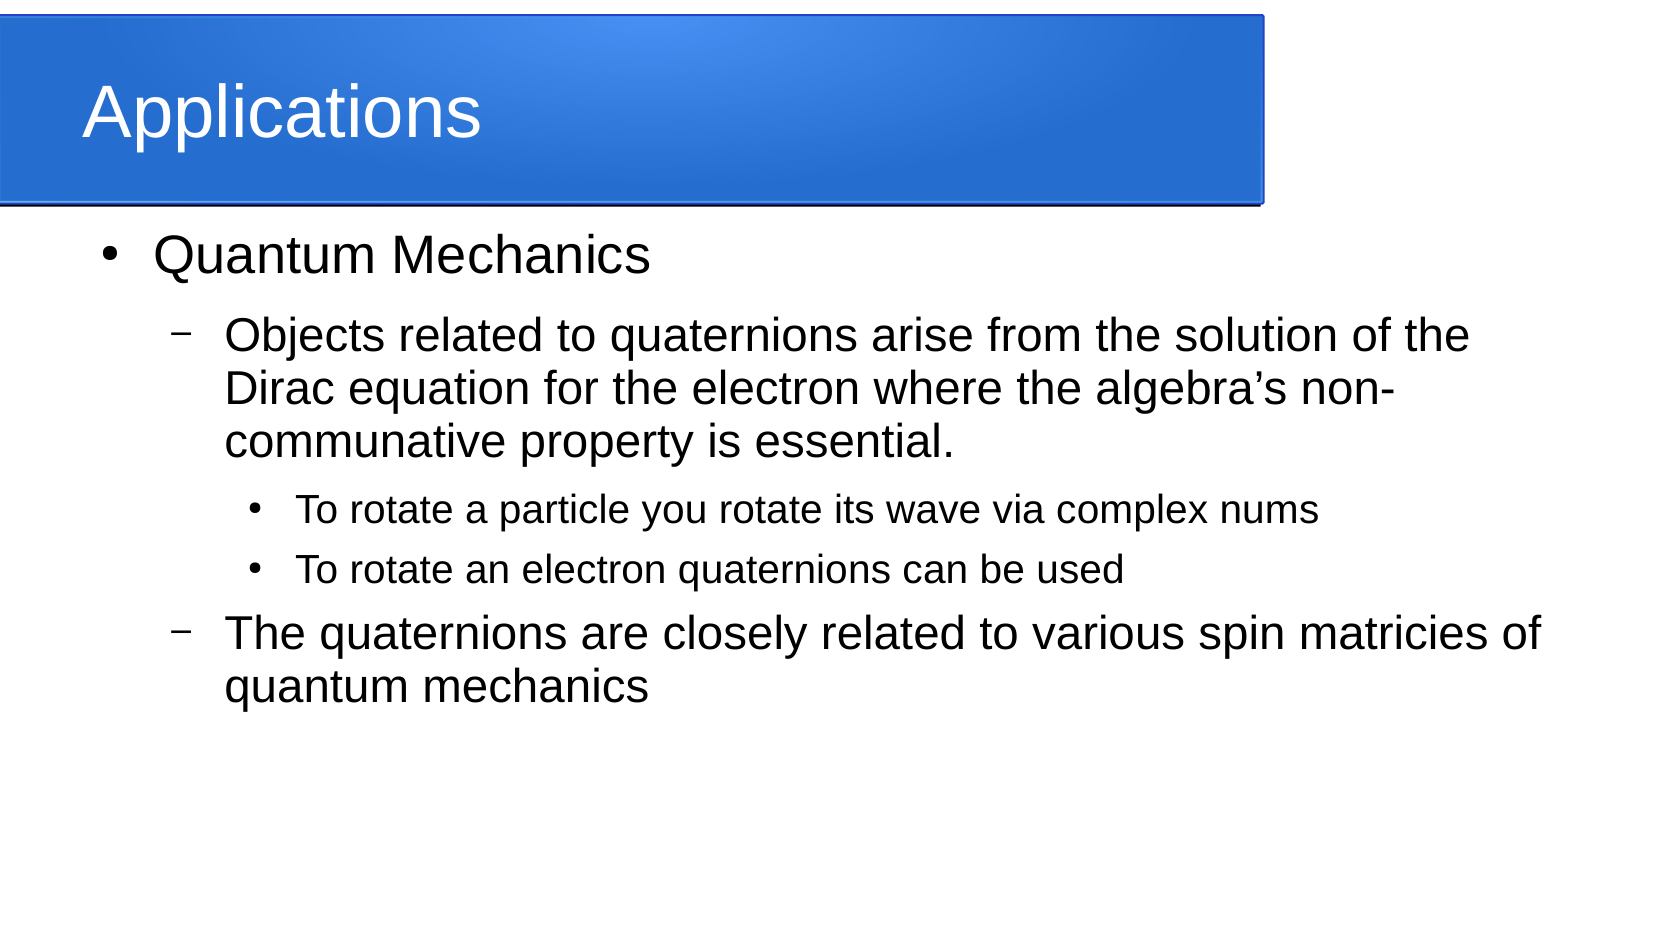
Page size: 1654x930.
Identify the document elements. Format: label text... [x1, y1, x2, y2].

list Quantum Mechanics Objects related to quaternions arise from the solution of the Dirac equation for the electron where the algebra’s non-communative property is essential. To rotate a particle you rotate its wave via complex nums To rotate an electron quaternions can be used The quaternions are closely related to various spin matricies of quantum mechanics [82, 224, 1571, 764]
title Applications [82, 35, 1234, 189]
